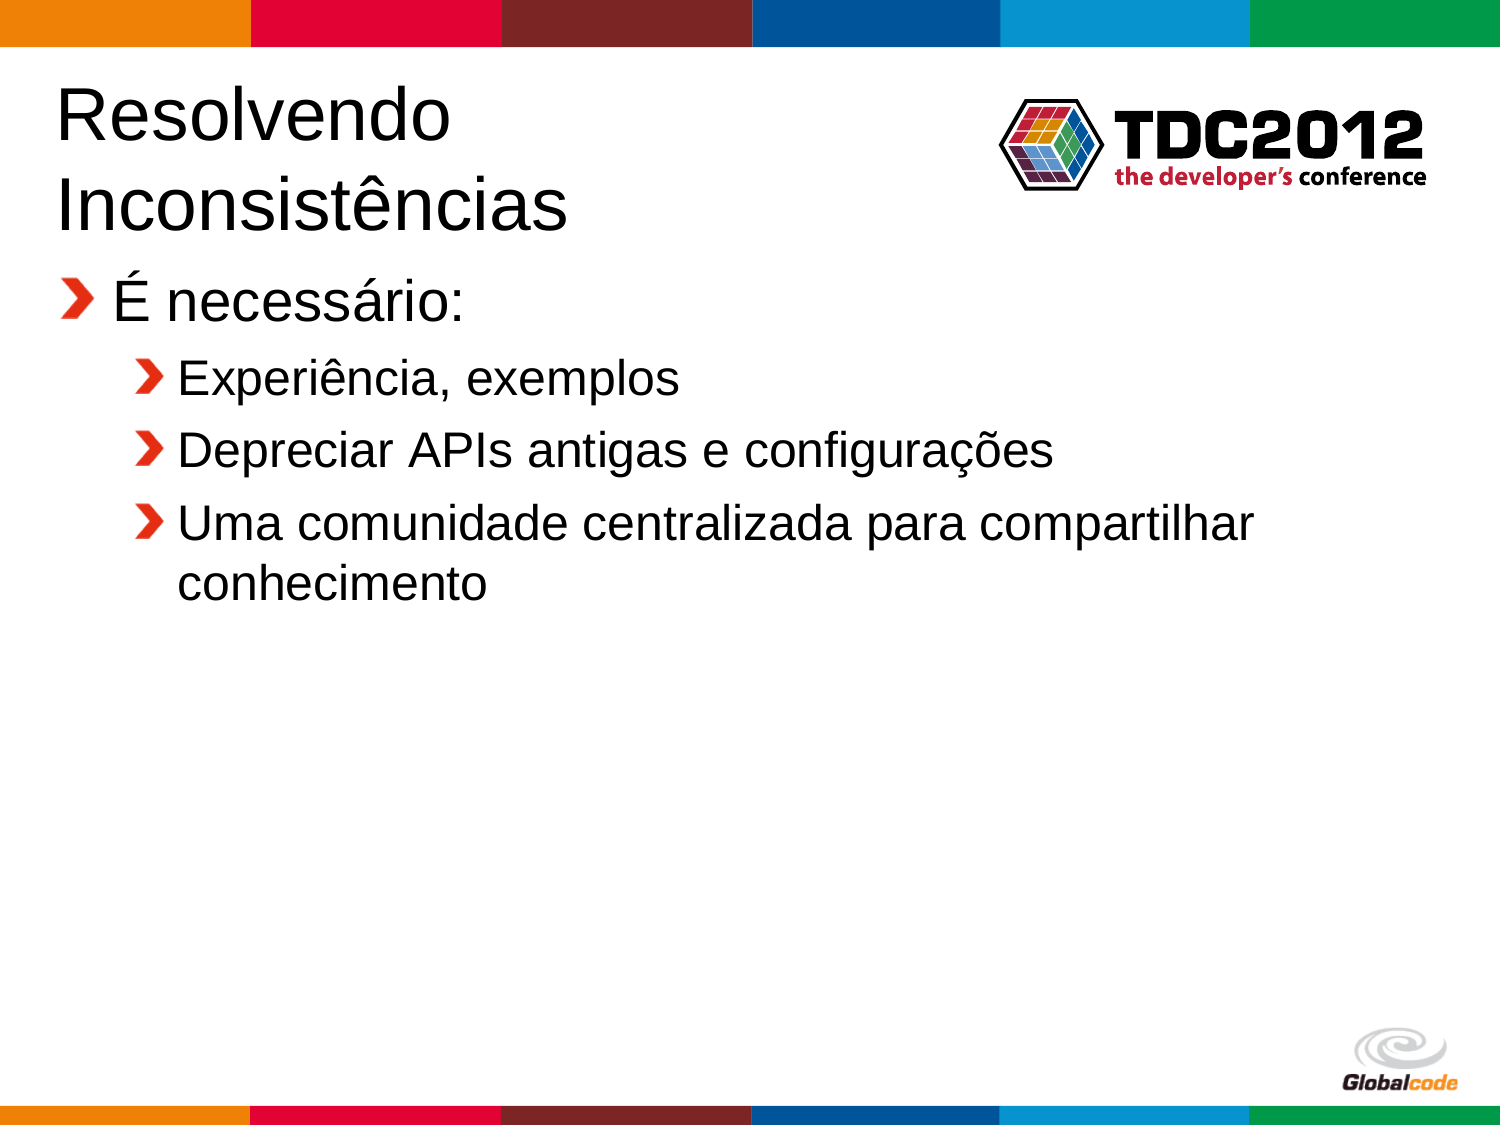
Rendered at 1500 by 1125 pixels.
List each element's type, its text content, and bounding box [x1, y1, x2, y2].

title Resolvendo Inconsistências [41, 57, 975, 254]
list É necessário: Experiência, exemplos Depreciar APIs antigas e configurações Uma comunidade centralizada para compartilhar conhecimento [41, 255, 1459, 998]
picture [1340, 999, 1459, 1105]
